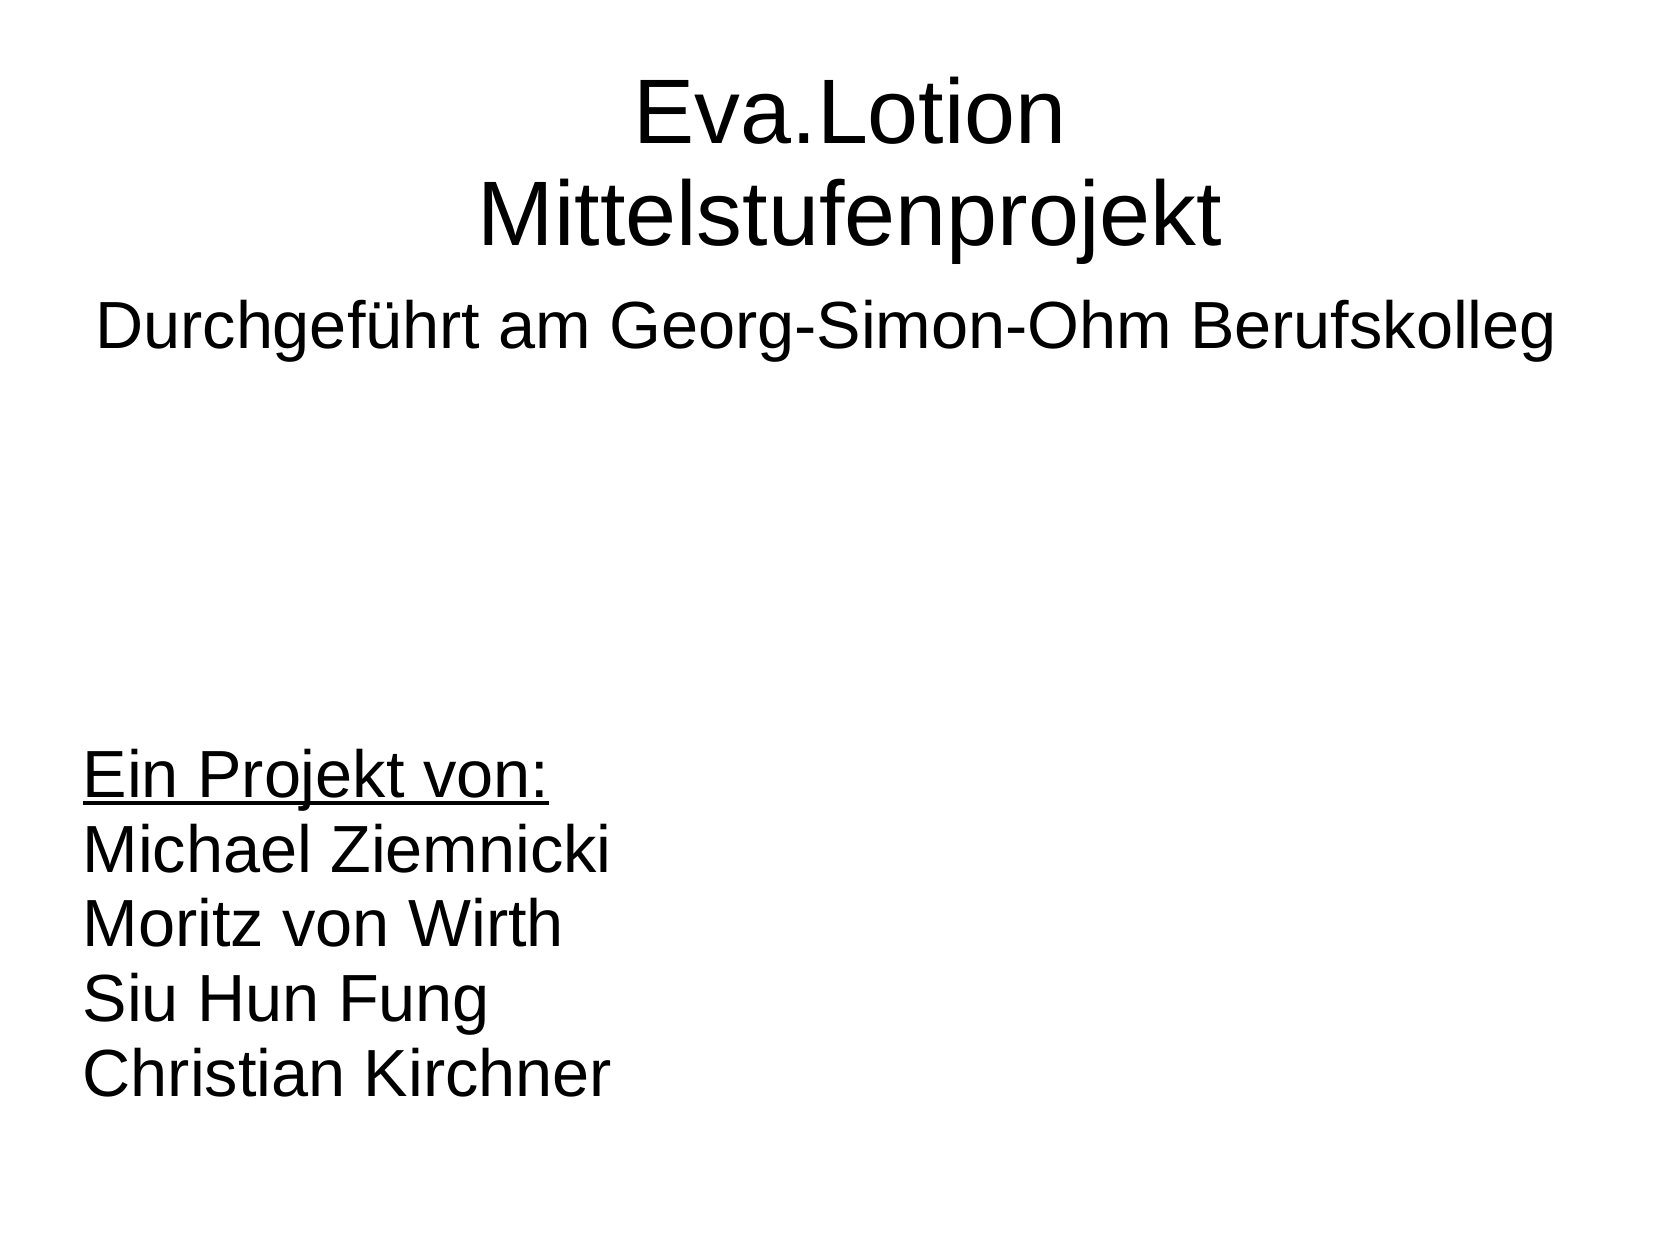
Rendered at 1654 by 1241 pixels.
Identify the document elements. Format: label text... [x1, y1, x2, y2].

subtitle Durchgeführt am Georg-Simon-Ohm Berufskolleg Ein Projekt von: Michael Ziemnicki Moritz von Wirth Siu Hun Fung Christian Kirchner [82, 288, 1571, 1111]
title Eva.Lotion Mittelstufenprojekt [106, 59, 1595, 267]
